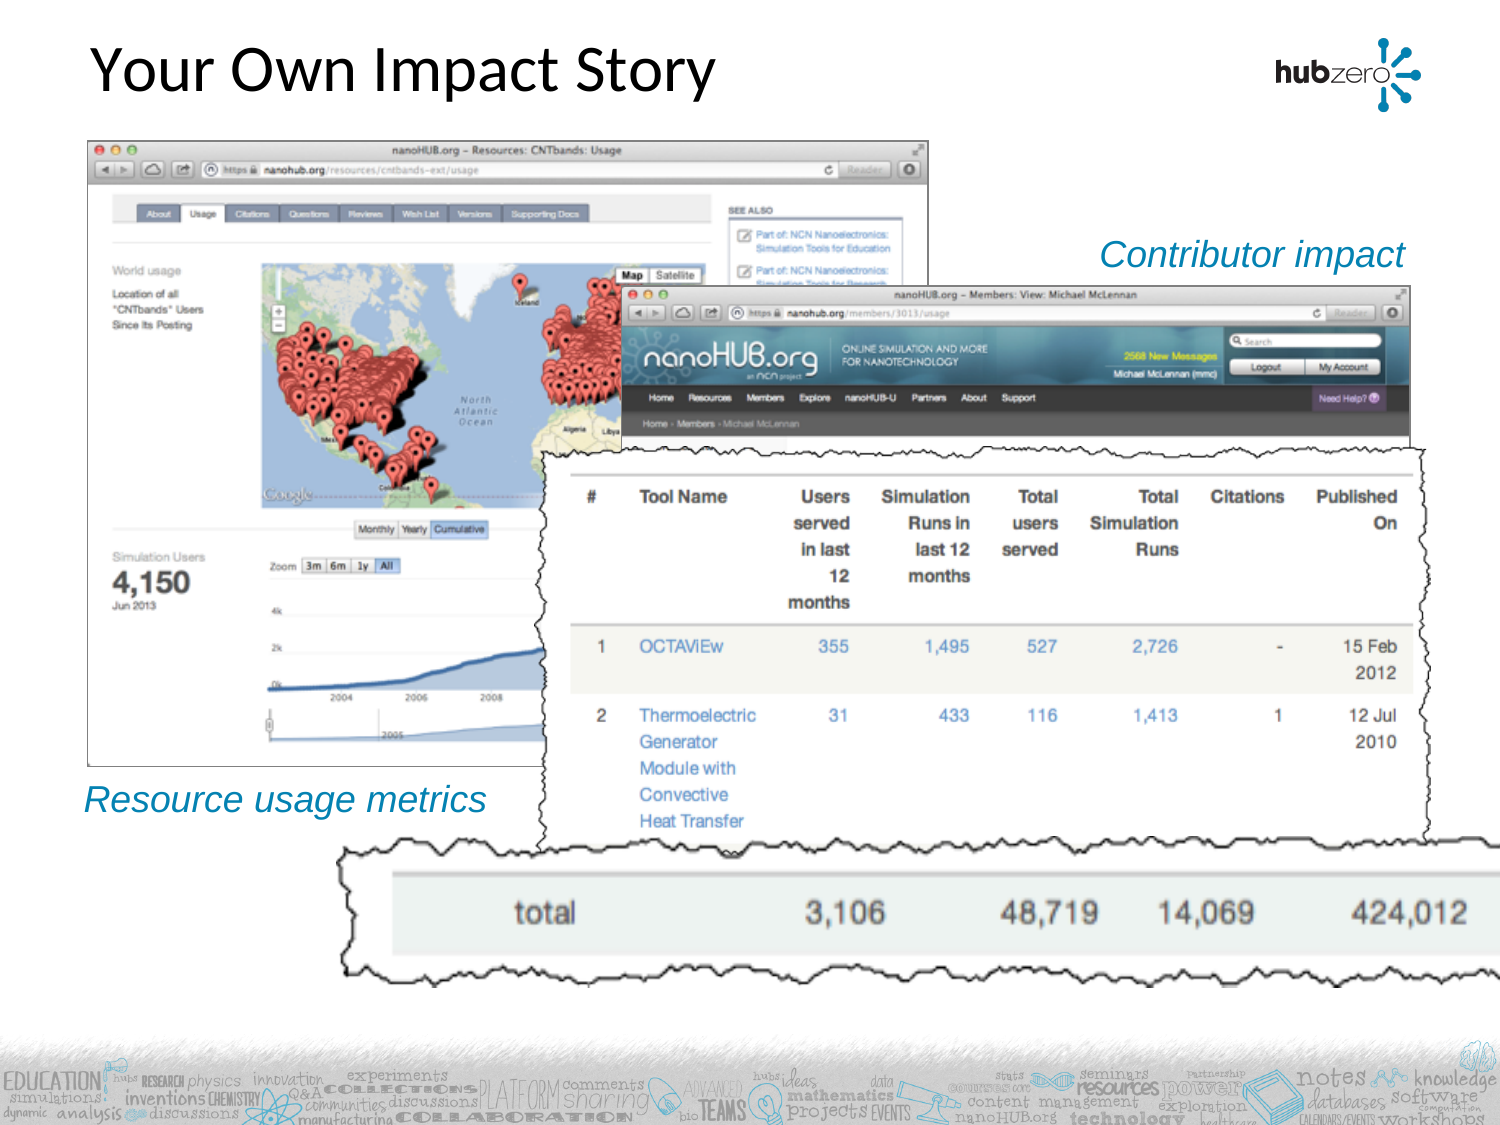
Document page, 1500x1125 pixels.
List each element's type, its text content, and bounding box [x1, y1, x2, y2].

picture [0, 1034, 1500, 1125]
text_box Resource usage metrics [68, 767, 502, 829]
text_box Contributor impact [1084, 222, 1420, 283]
picture [88, 141, 1500, 988]
picture [1272, 35, 1424, 115]
text_box Your Own Impact Story [75, 12, 1249, 118]
